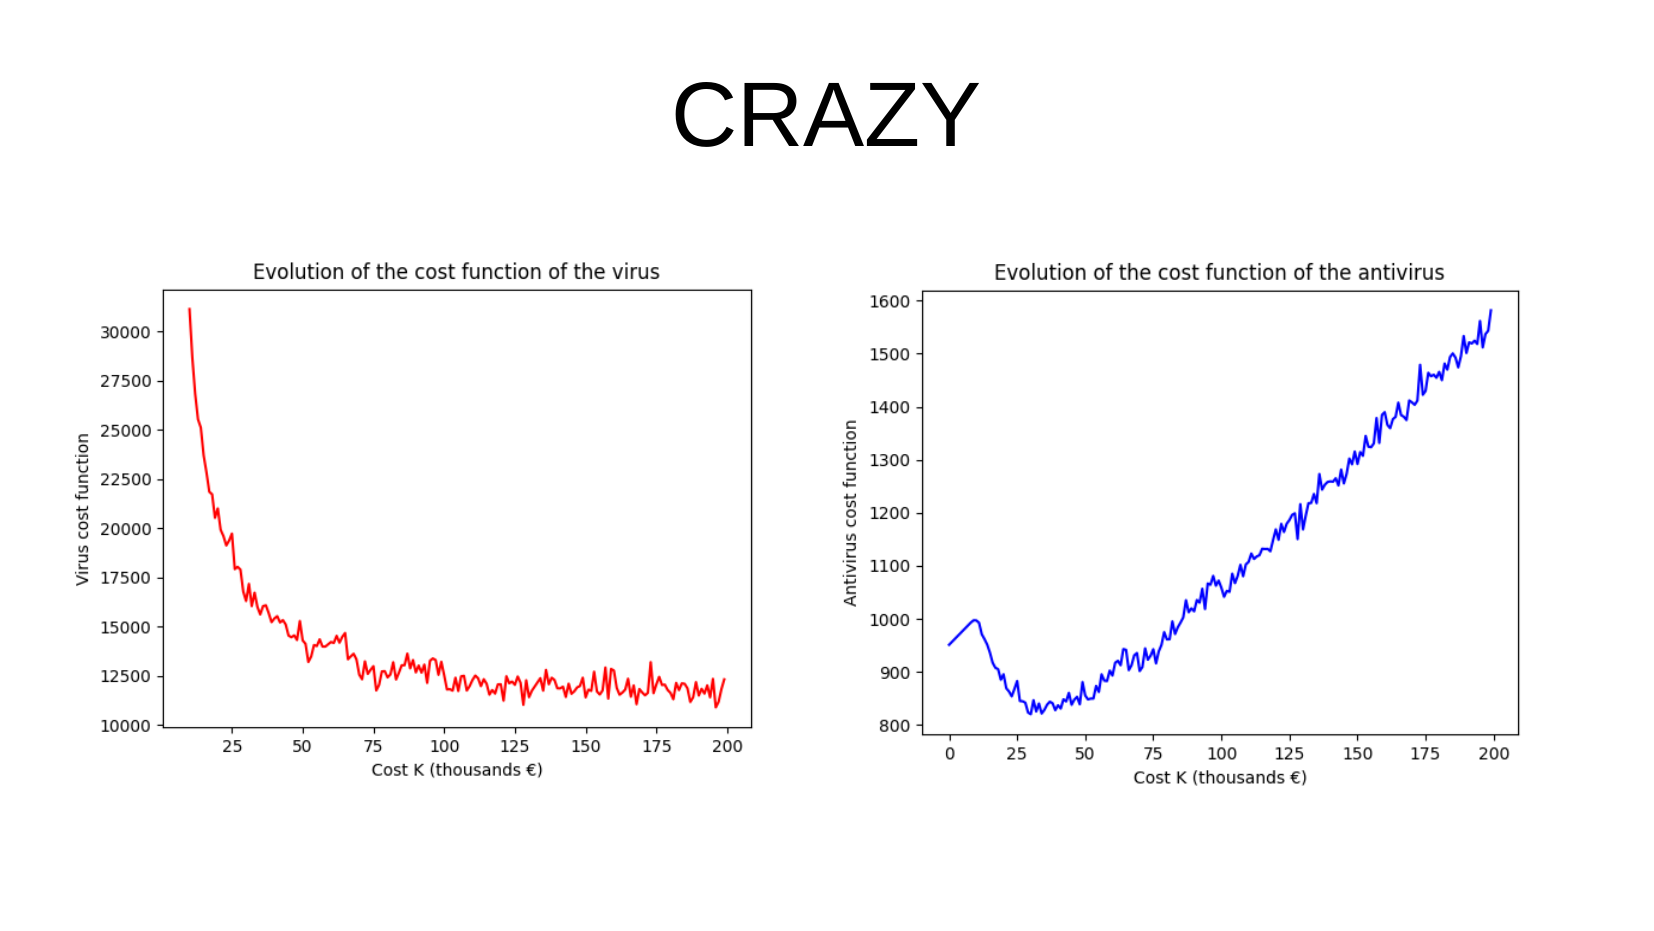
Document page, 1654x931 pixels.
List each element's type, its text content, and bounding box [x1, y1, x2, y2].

title CRAZY [82, 37, 1571, 193]
picture [68, 221, 1595, 798]
